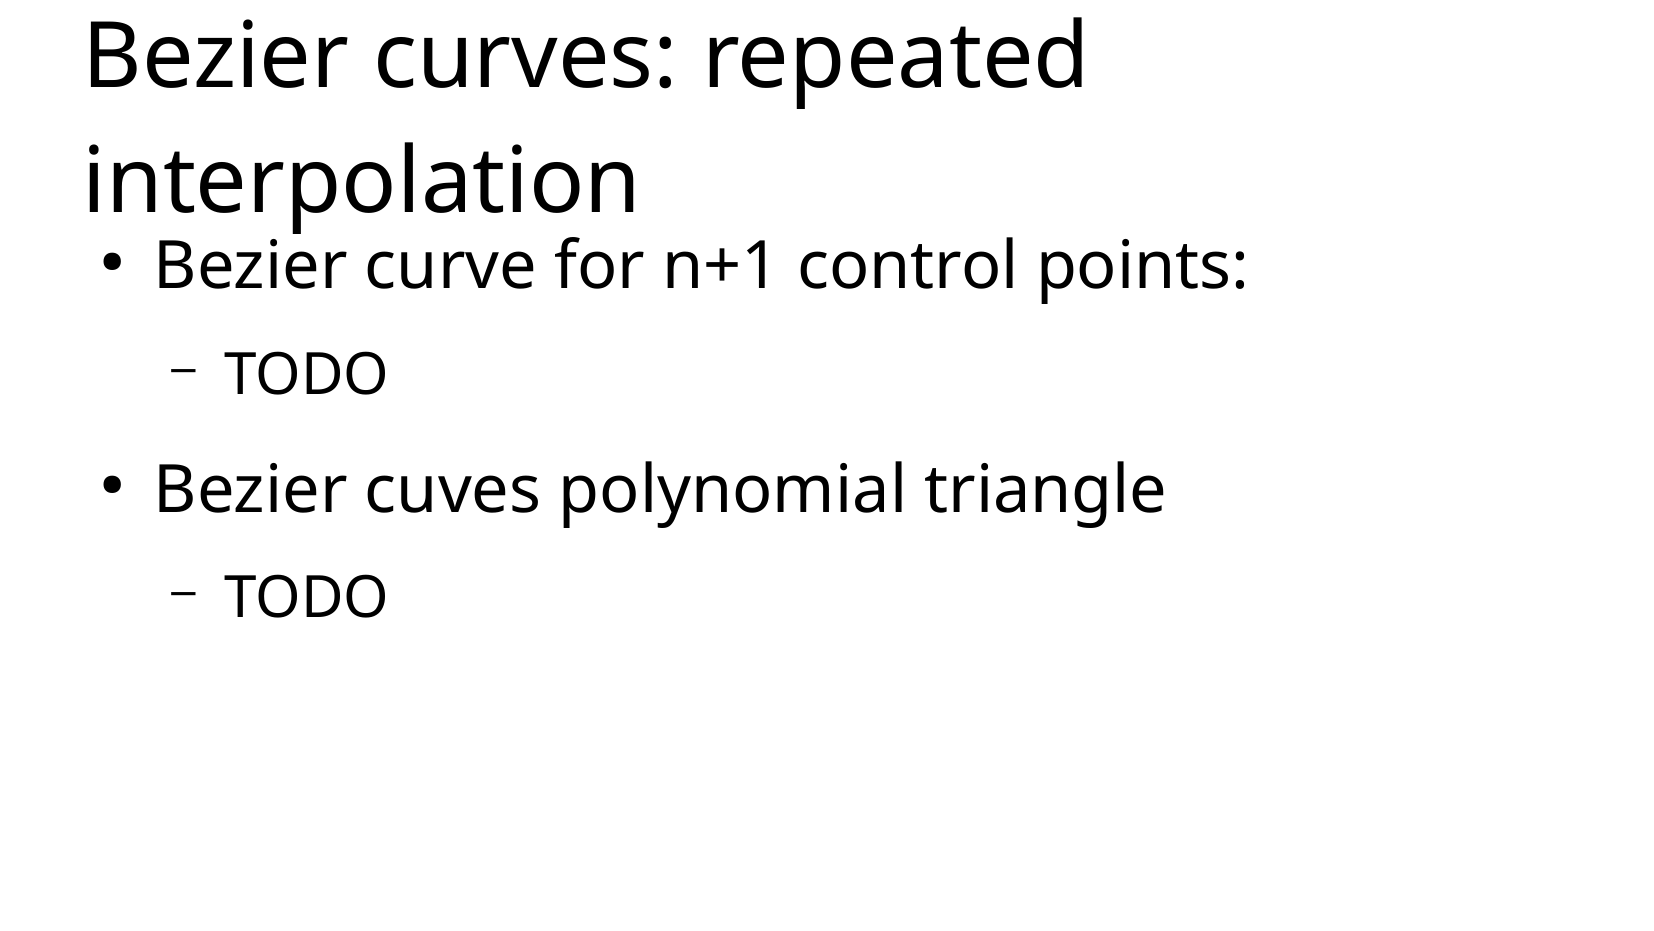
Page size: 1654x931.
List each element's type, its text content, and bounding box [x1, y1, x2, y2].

list Bezier curve for n+1 control points: TODO Bezier cuves polynomial triangle TODO [82, 217, 1571, 758]
title Bezier curves: repeated interpolation [82, 37, 1571, 193]
